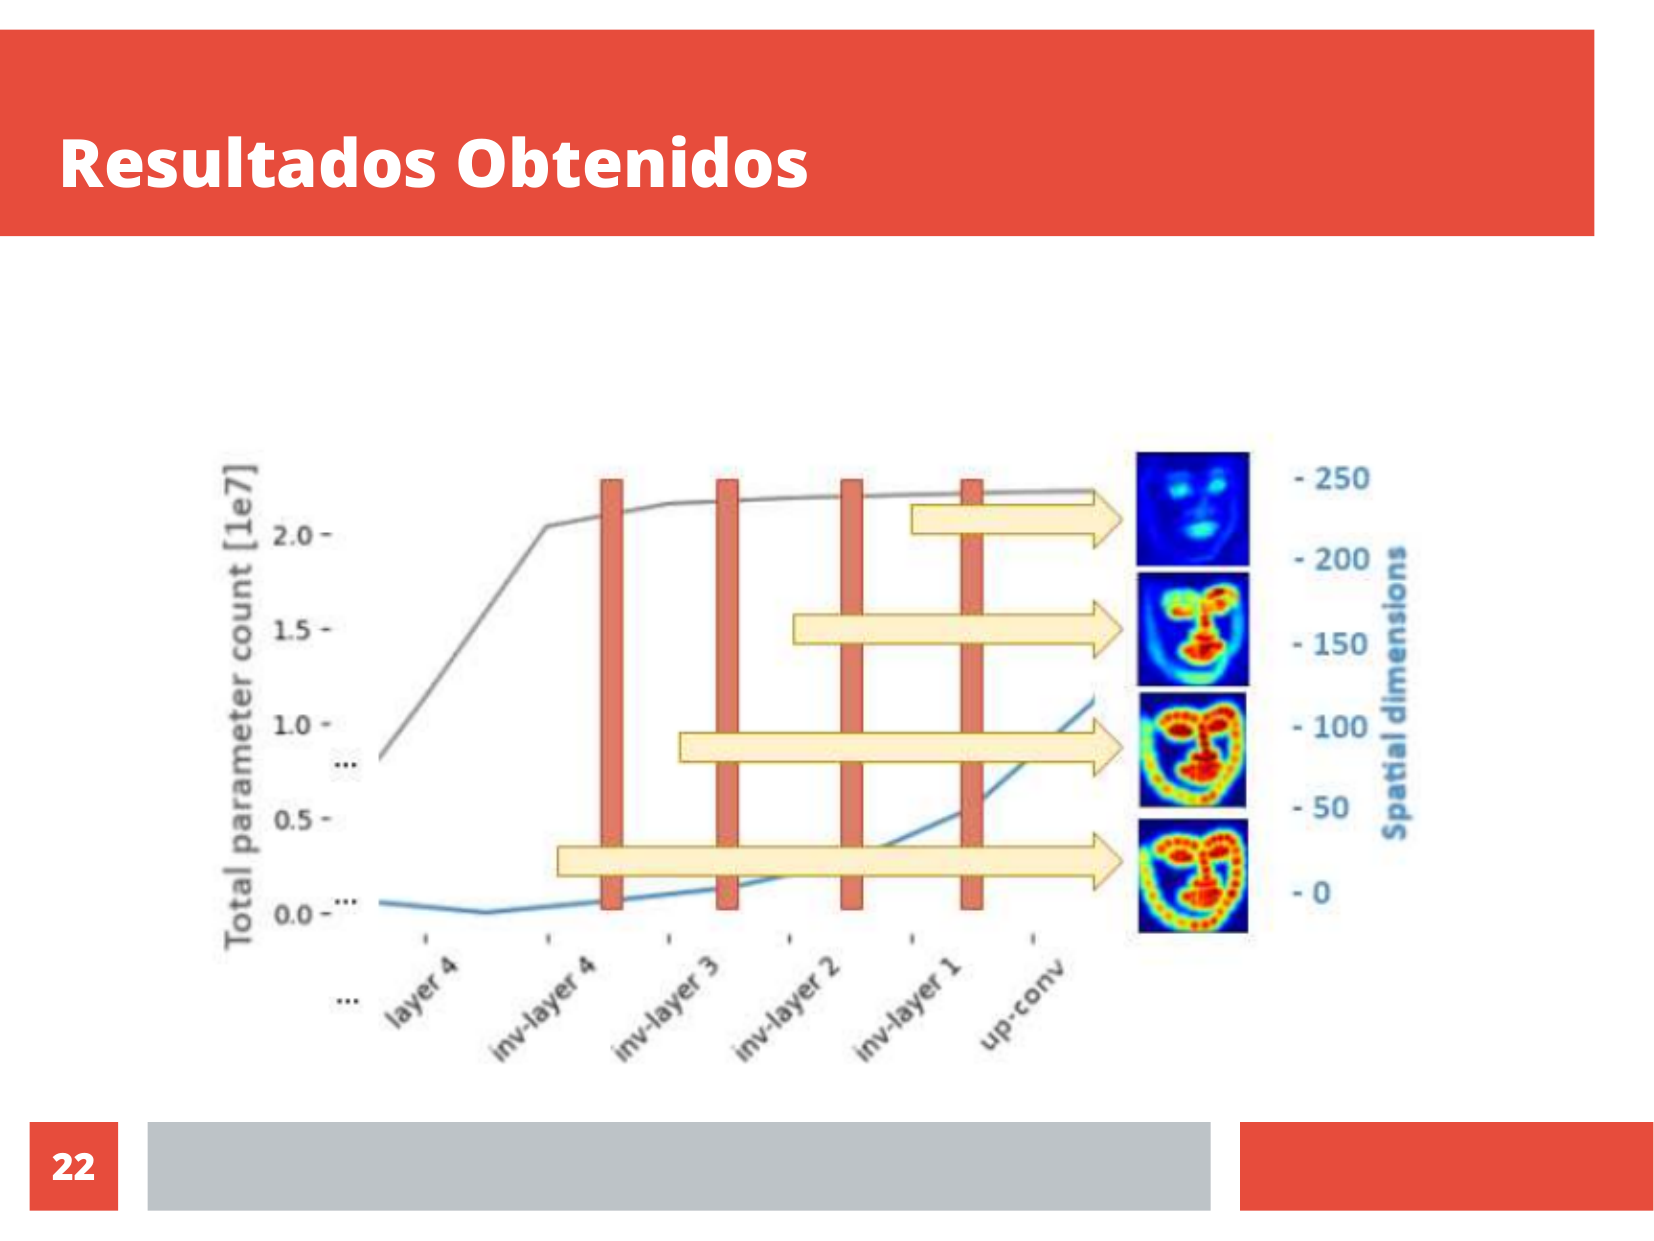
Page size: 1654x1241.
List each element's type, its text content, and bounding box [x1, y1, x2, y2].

picture [157, 324, 1467, 1093]
title Resultados Obtenidos [59, 59, 1595, 207]
